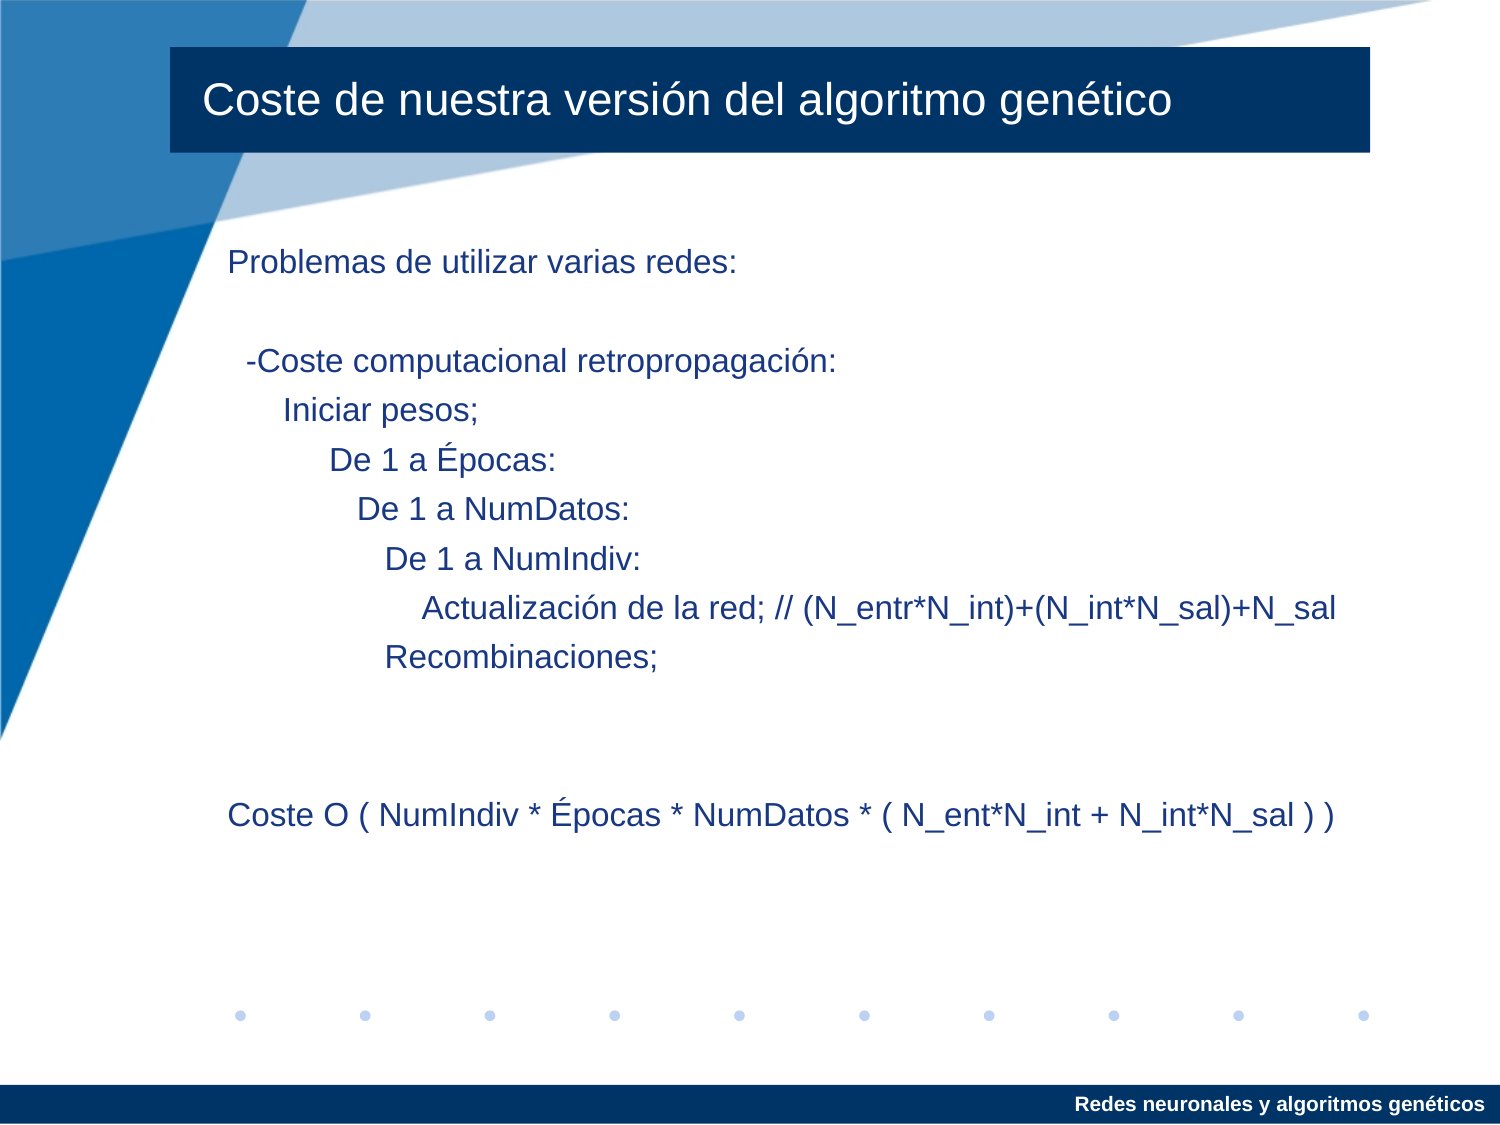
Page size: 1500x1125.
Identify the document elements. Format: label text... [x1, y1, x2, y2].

title Coste de nuestra versión del algoritmo genético [170, 47, 1371, 153]
picture [0, 0, 1500, 842]
list Problemas de utilizar varias redes: -Coste computacional retropropagación: Iniciar pesos; De 1 a Épocas: De 1 a NumDatos: De 1 a NumIndiv: Actualización de la red; // (N_entr*N_int)+(N_int*N_sal)+N_sal Recombinaciones; Coste O ( NumIndiv * Épocas * NumDatos * ( N_ent*N_int + N_int*N_sal ) ) [212, 235, 1500, 1125]
